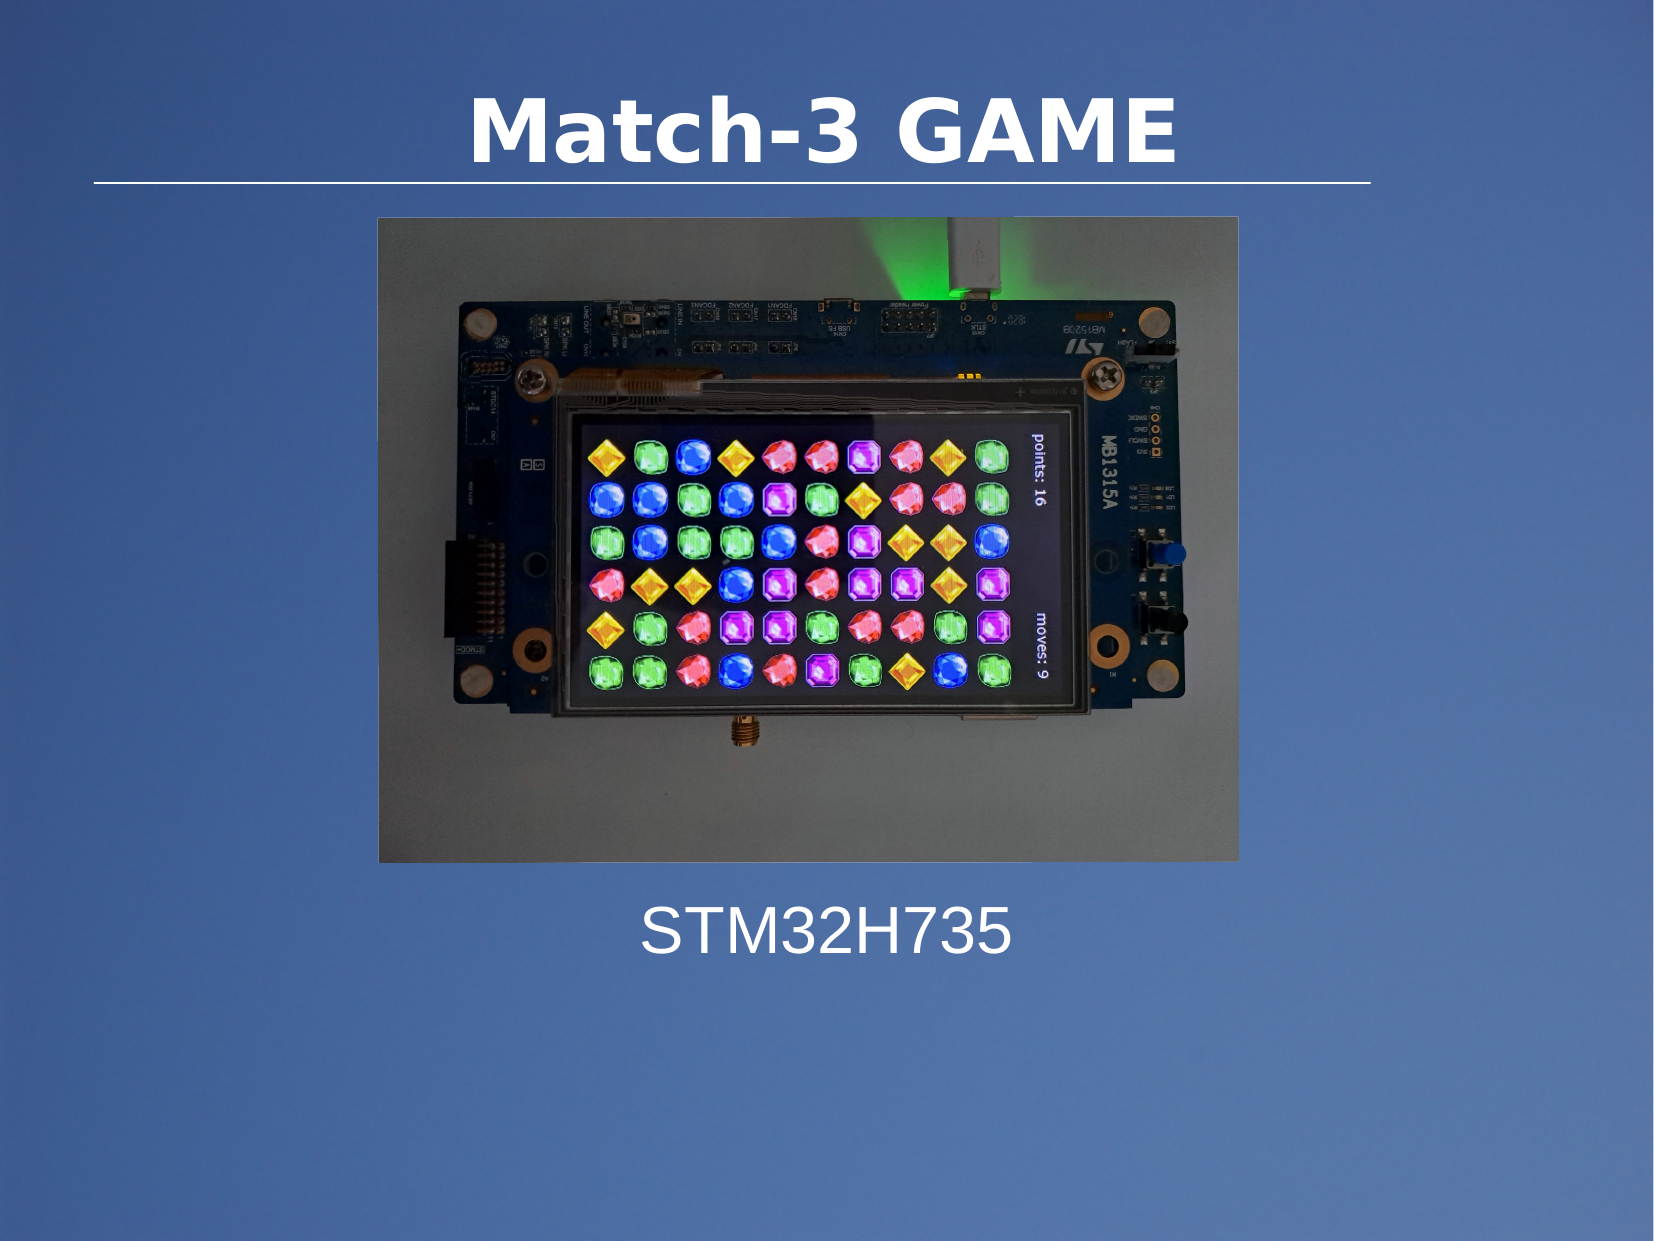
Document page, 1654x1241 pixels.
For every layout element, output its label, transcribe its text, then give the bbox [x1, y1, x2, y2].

picture [0, 0, 1654, 1241]
title Match-3 GAME [82, 29, 1571, 237]
subtitle STM32H735 [82, 850, 1571, 1010]
